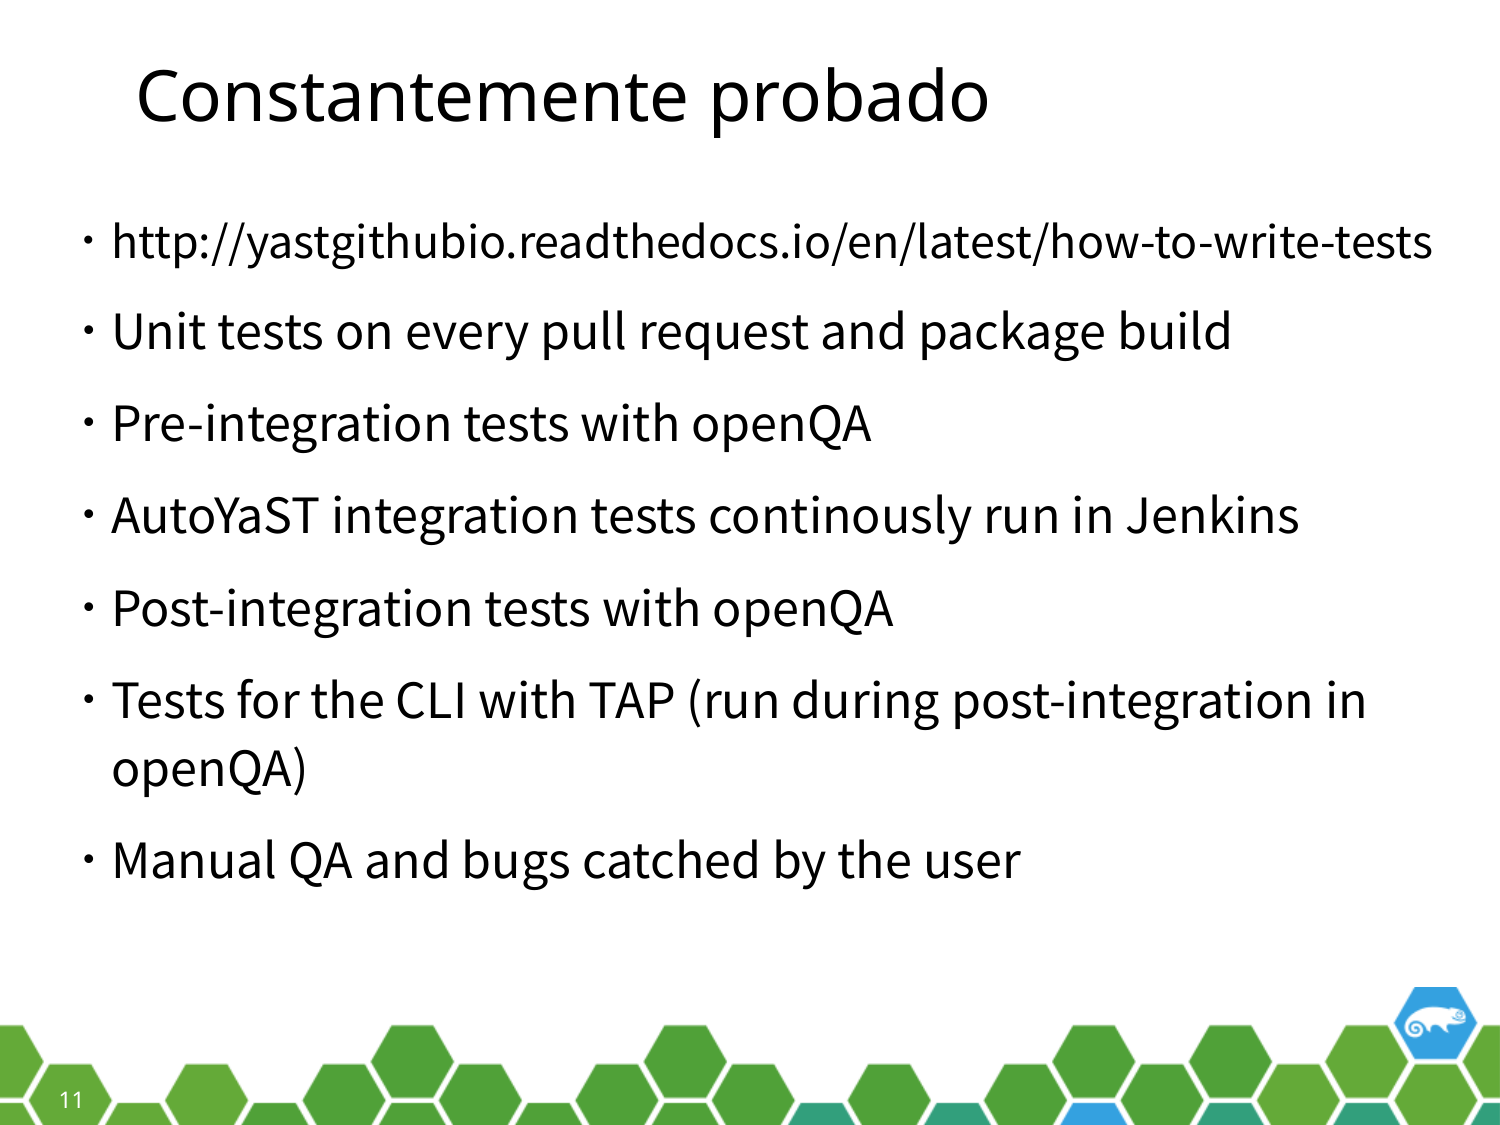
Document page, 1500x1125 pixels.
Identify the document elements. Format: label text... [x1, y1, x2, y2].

list http://yastgithubio.readthedocs.io/en/latest/how-to-write-tests Unit tests on every pull request and package build Pre-integration tests with openQA AutoYaST integration tests continously run in Jenkins Post-integration tests with openQA Tests for the CLI with TAP (run during post-integration in openQA) Manual QA and bugs catched by the user [82, 208, 1441, 862]
title Constantemente probado [135, 12, 1372, 175]
picture [0, 987, 1500, 1125]
